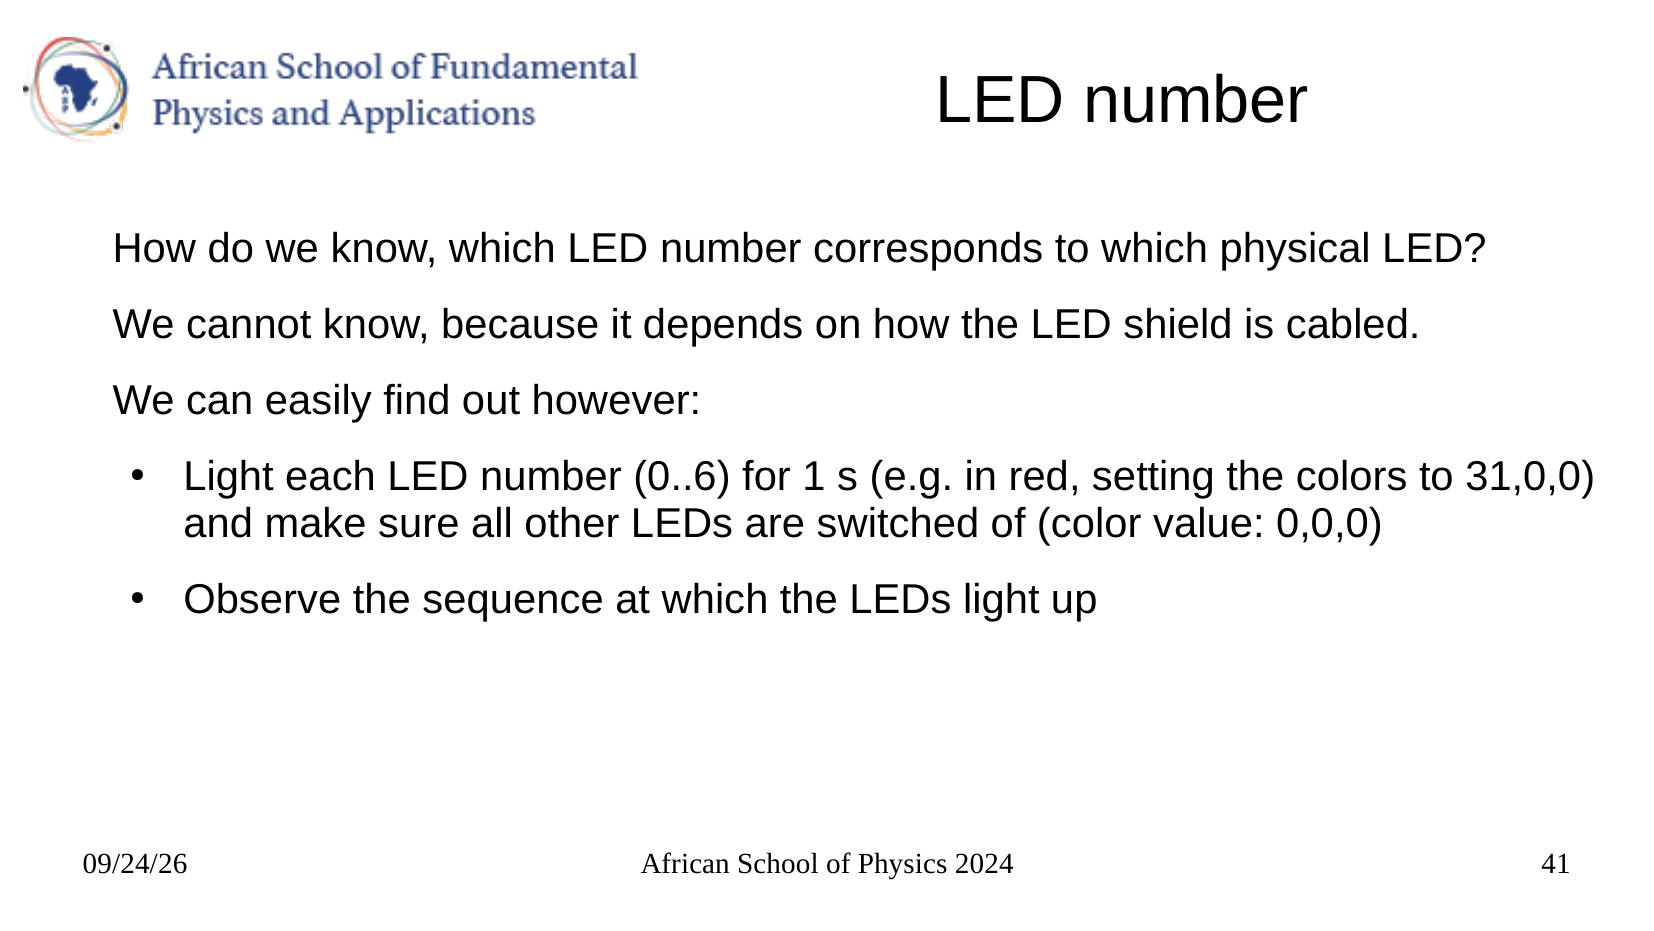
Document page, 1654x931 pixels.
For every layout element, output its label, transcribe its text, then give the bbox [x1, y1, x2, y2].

title LED number [635, 21, 1610, 177]
picture [23, 37, 635, 142]
list How do we know, which LED number corresponds to which physical LED? We cannot know, because it depends on how the LED shield is cabled. We can easily find out however: Light each LED number (0..6) for 1 s (e.g. in red, setting the colors to 31,0,0) and make sure all other LEDs are switched of (color value: 0,0,0) Observe the sequence at which the LEDs light up [112, 225, 1601, 765]
